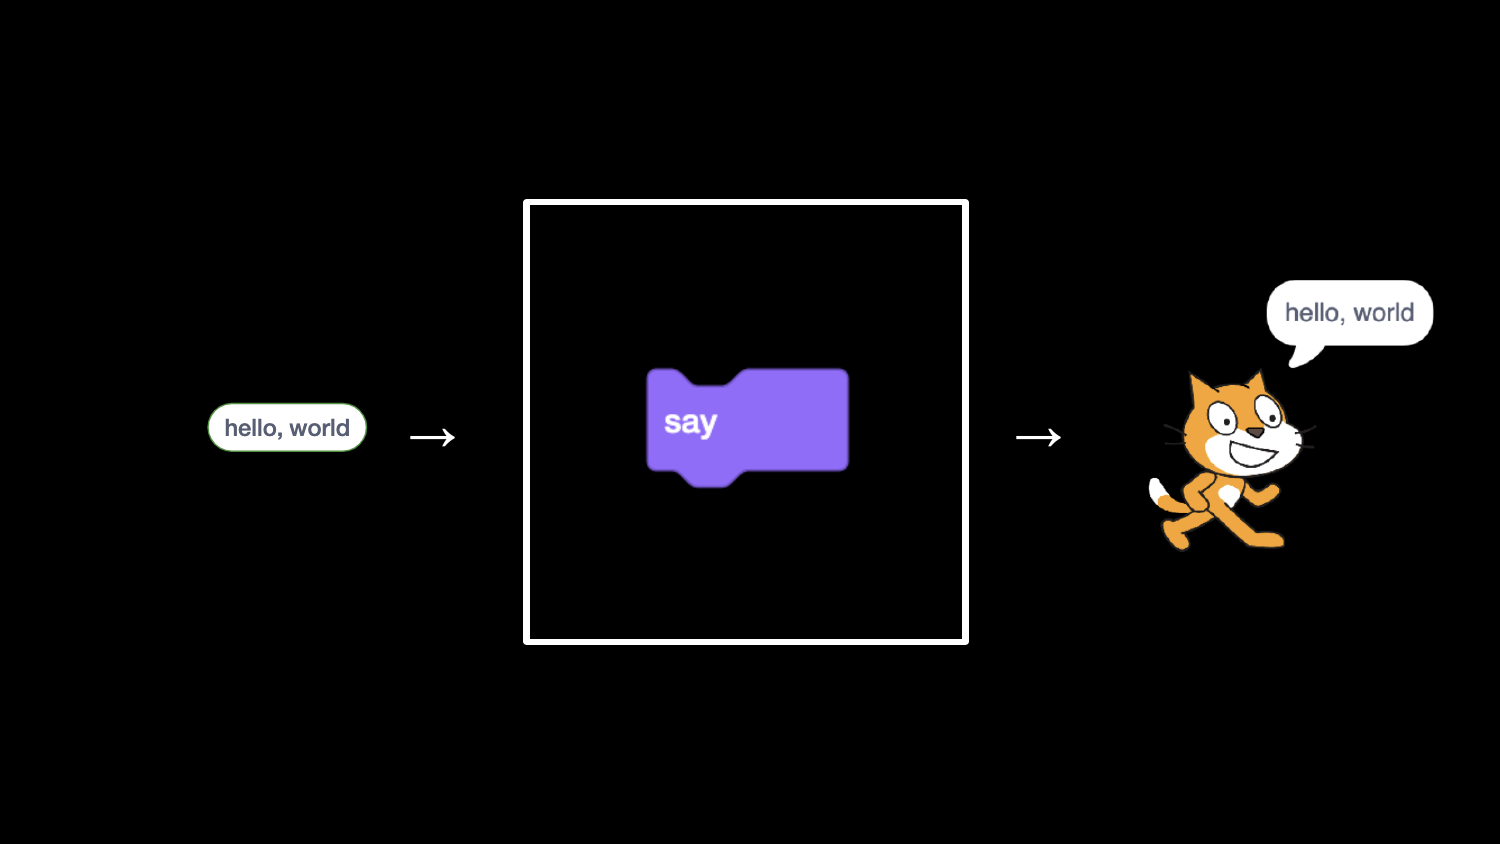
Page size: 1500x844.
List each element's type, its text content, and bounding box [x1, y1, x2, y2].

text_box → [965, 360, 1135, 484]
picture [1135, 266, 1443, 577]
picture [625, 337, 875, 506]
text_box → [210, 360, 527, 484]
picture [200, 392, 380, 461]
